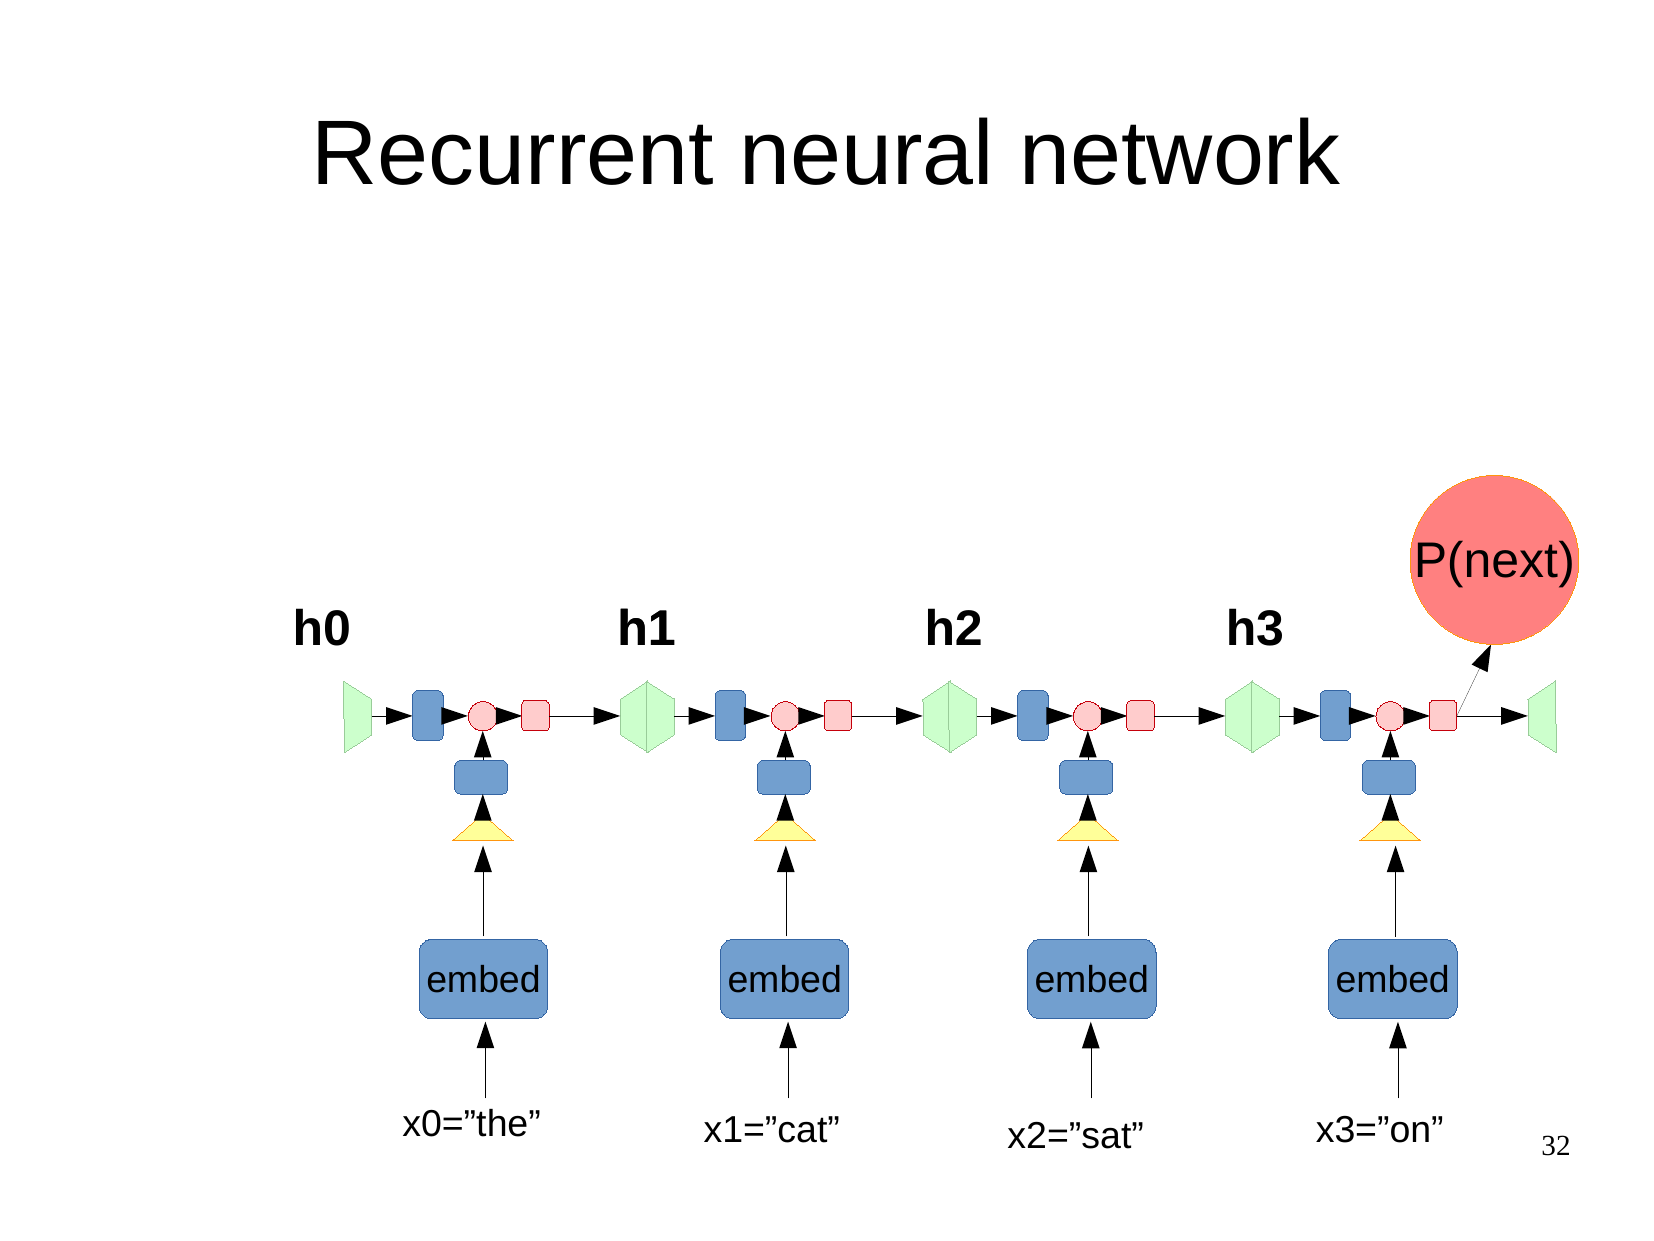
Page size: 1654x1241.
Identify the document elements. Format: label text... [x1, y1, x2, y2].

text_box [454, 760, 508, 795]
text_box [1057, 821, 1119, 841]
text_box [1059, 760, 1113, 795]
text_box [620, 684, 675, 753]
text_box [412, 690, 444, 741]
text_box [452, 821, 514, 841]
text_box P(next) [1410, 475, 1579, 645]
text_box h0 [277, 592, 405, 684]
text_box [754, 821, 816, 841]
text_box [1126, 700, 1155, 731]
text_box [715, 690, 746, 741]
text_box x1=”cat” [688, 1101, 899, 1159]
text_box embed [419, 939, 548, 1019]
text_box [922, 684, 977, 753]
text_box [824, 700, 852, 731]
text_box [757, 760, 811, 795]
text_box [343, 684, 372, 753]
text_box [1017, 690, 1049, 741]
text_box x3=”on” [1301, 1101, 1515, 1159]
text_box x0=”the” [387, 1095, 597, 1152]
text_box [1375, 701, 1403, 731]
text_box [1429, 700, 1457, 731]
text_box [1320, 690, 1351, 741]
text_box h3 [1211, 592, 1338, 684]
text_box [1225, 684, 1280, 753]
text_box [468, 701, 495, 731]
text_box [1527, 680, 1557, 753]
text_box [771, 701, 798, 731]
text_box embed [1328, 939, 1458, 1019]
text_box [1359, 821, 1421, 841]
text_box [1362, 760, 1416, 795]
title Recurrent neural network [82, 49, 1571, 257]
text_box [521, 700, 550, 731]
text_box embed [720, 939, 849, 1019]
text_box [1073, 701, 1100, 731]
text_box h1 [602, 592, 730, 684]
text_box x2=”sat” [992, 1107, 1219, 1165]
text_box embed [1027, 939, 1157, 1019]
text_box h2 [909, 592, 1037, 684]
